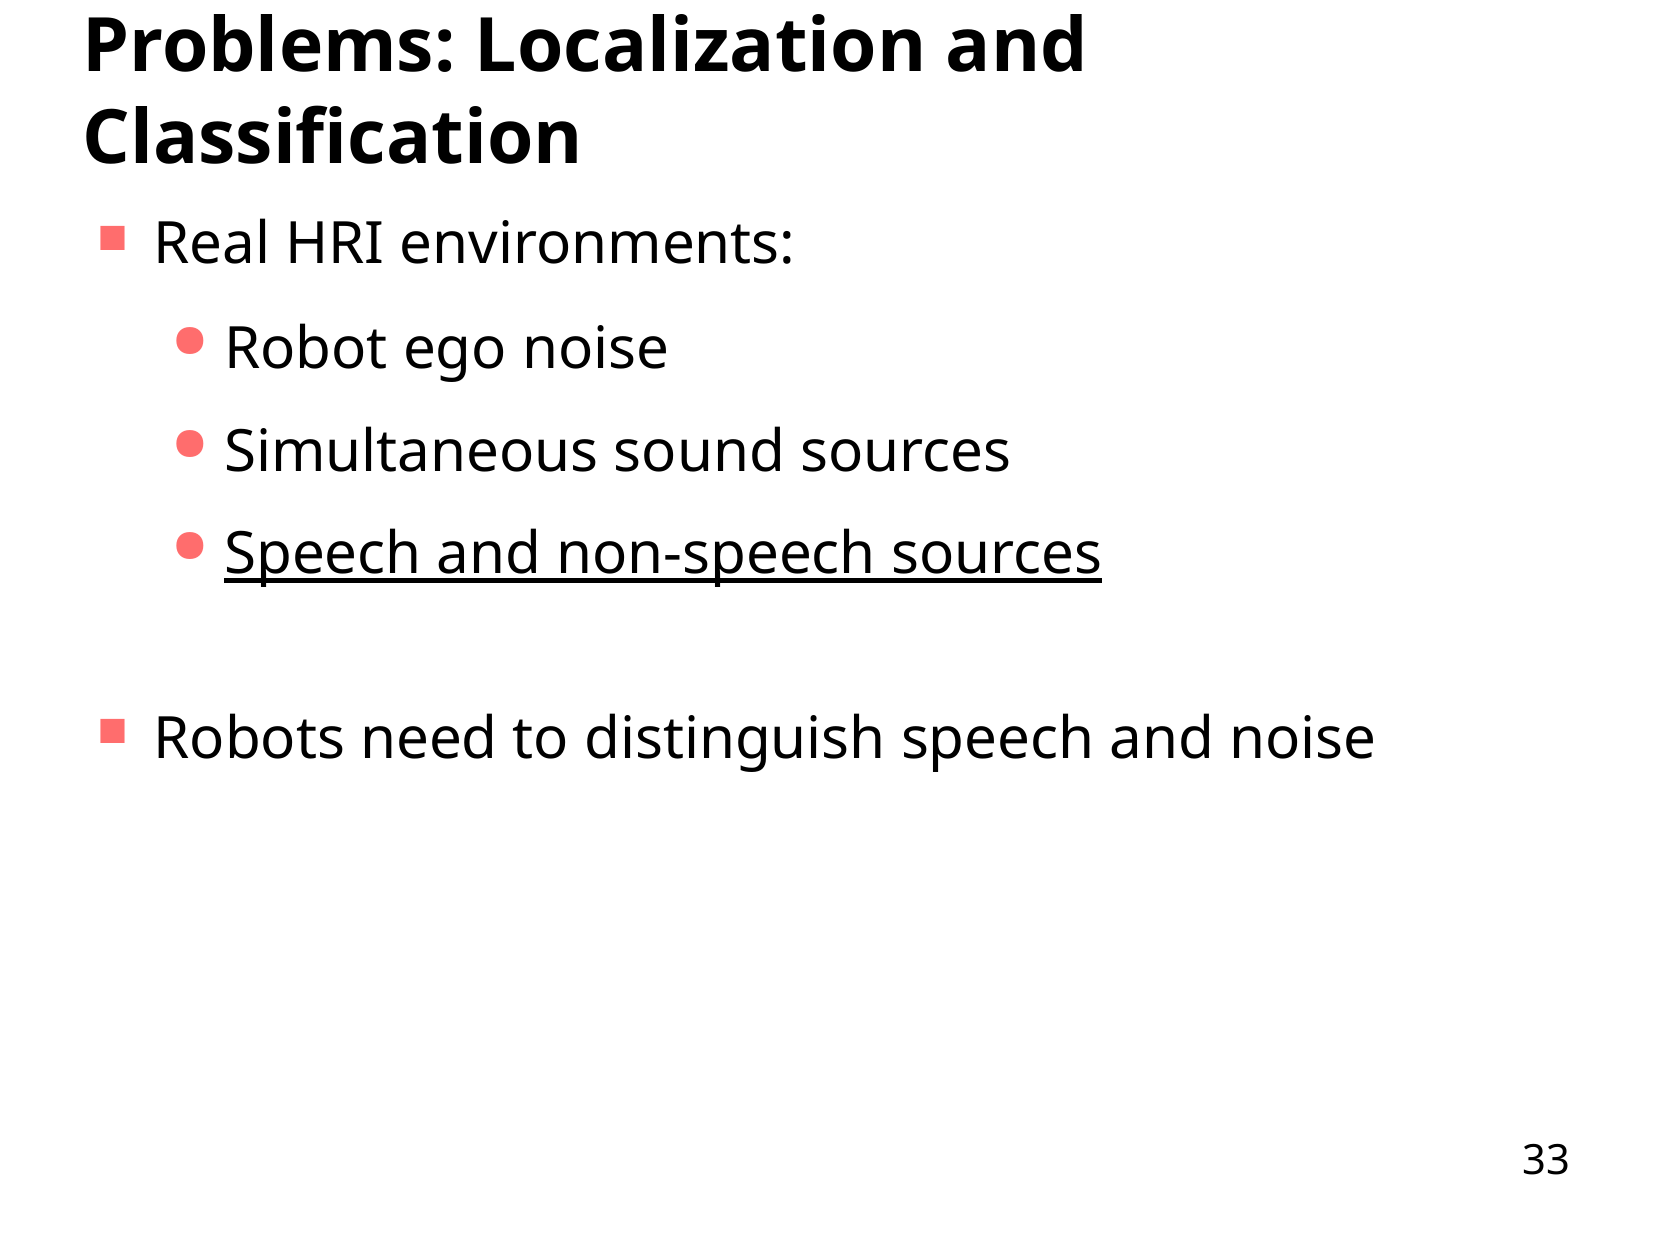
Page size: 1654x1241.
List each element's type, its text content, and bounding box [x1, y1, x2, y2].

title Problems: Localization and Classification [82, 47, 1571, 133]
list Real HRI environments: Robot ego noise Simultaneous sound sources Speech and non-speech sources Robots need to distinguish speech and noise [82, 200, 1571, 1111]
